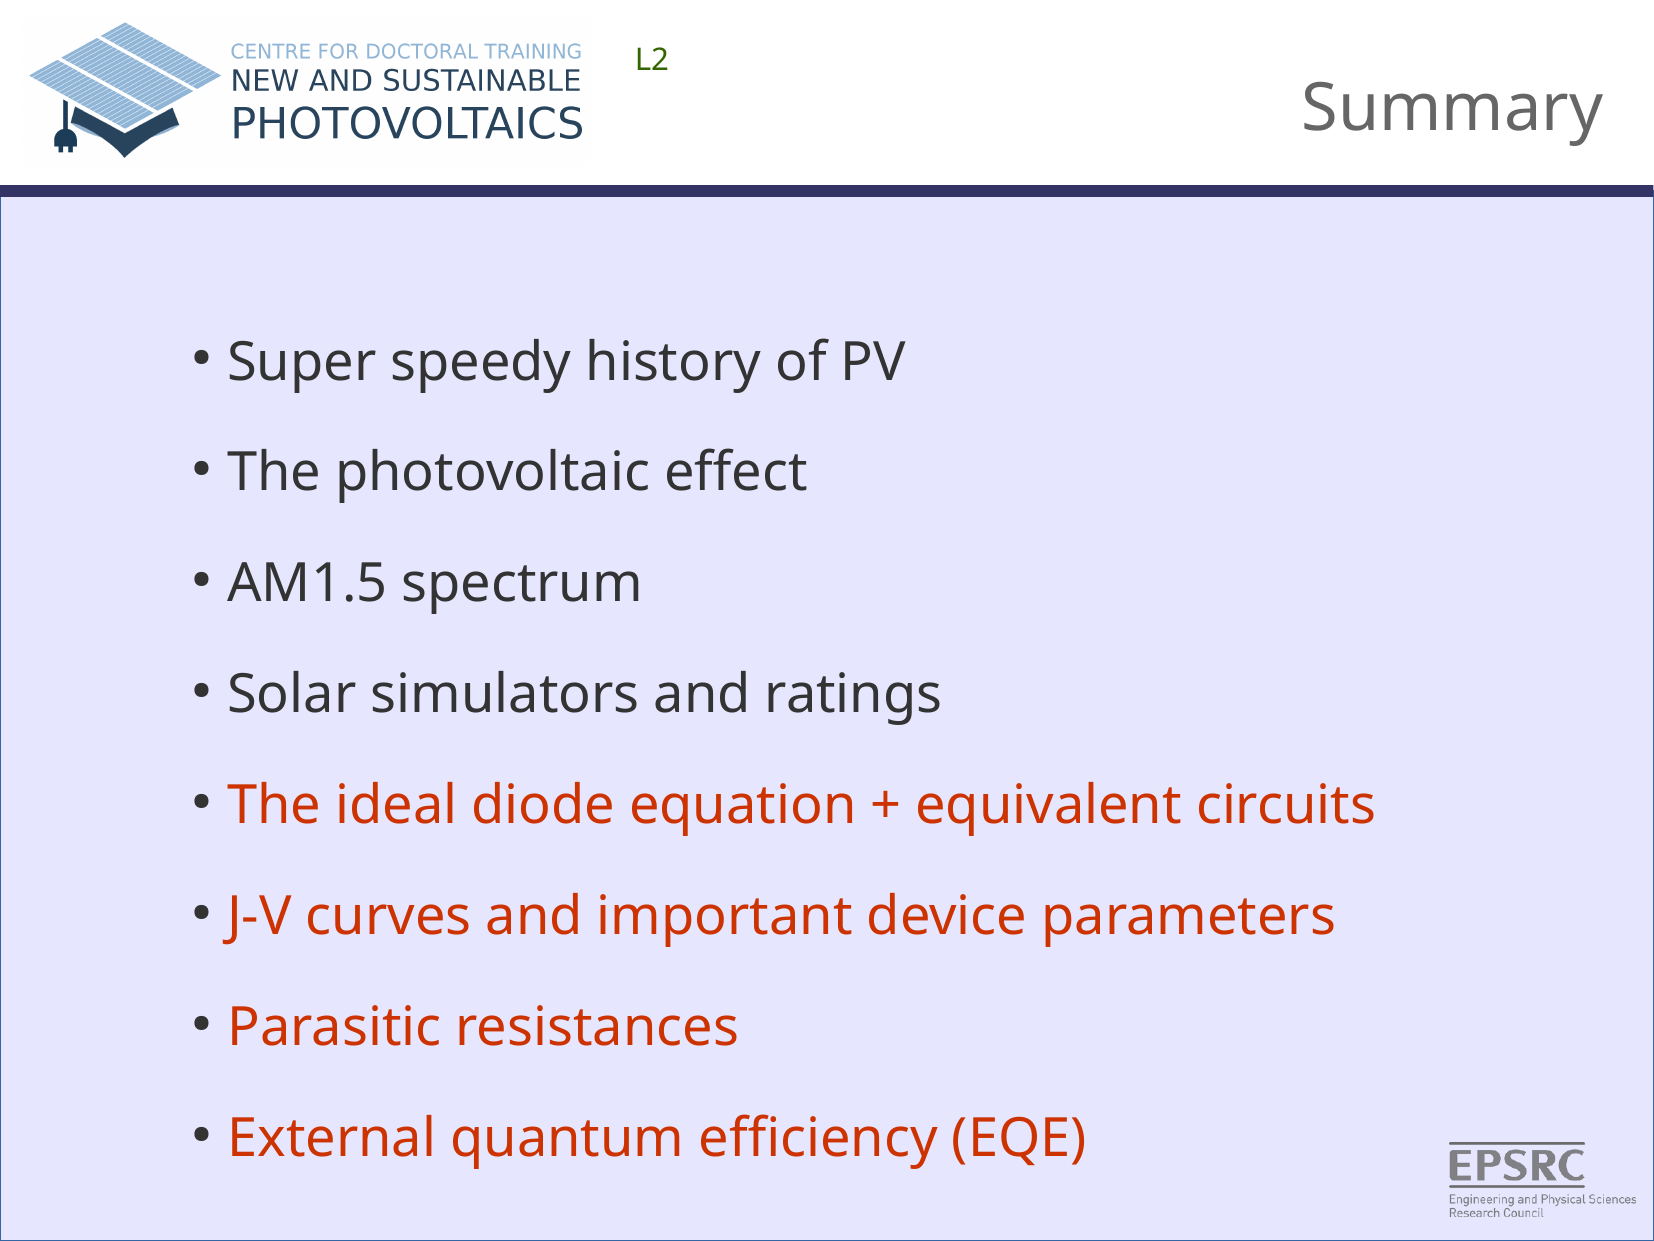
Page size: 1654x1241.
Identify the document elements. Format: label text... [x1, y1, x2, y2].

text_box L2 [620, 29, 880, 80]
text_box [0, 197, 1654, 1241]
picture [19, 17, 591, 166]
text_box Summary [767, 51, 1619, 142]
picture [1449, 1142, 1636, 1217]
text_box Super speedy history of PV The photovoltaic effect AM1.5 spectrum Solar simulators and ratings The ideal diode equation + equivalent circuits J-V curves and important device parameters Parasitic resistances External quantum efficiency (EQE) [177, 277, 1418, 1060]
